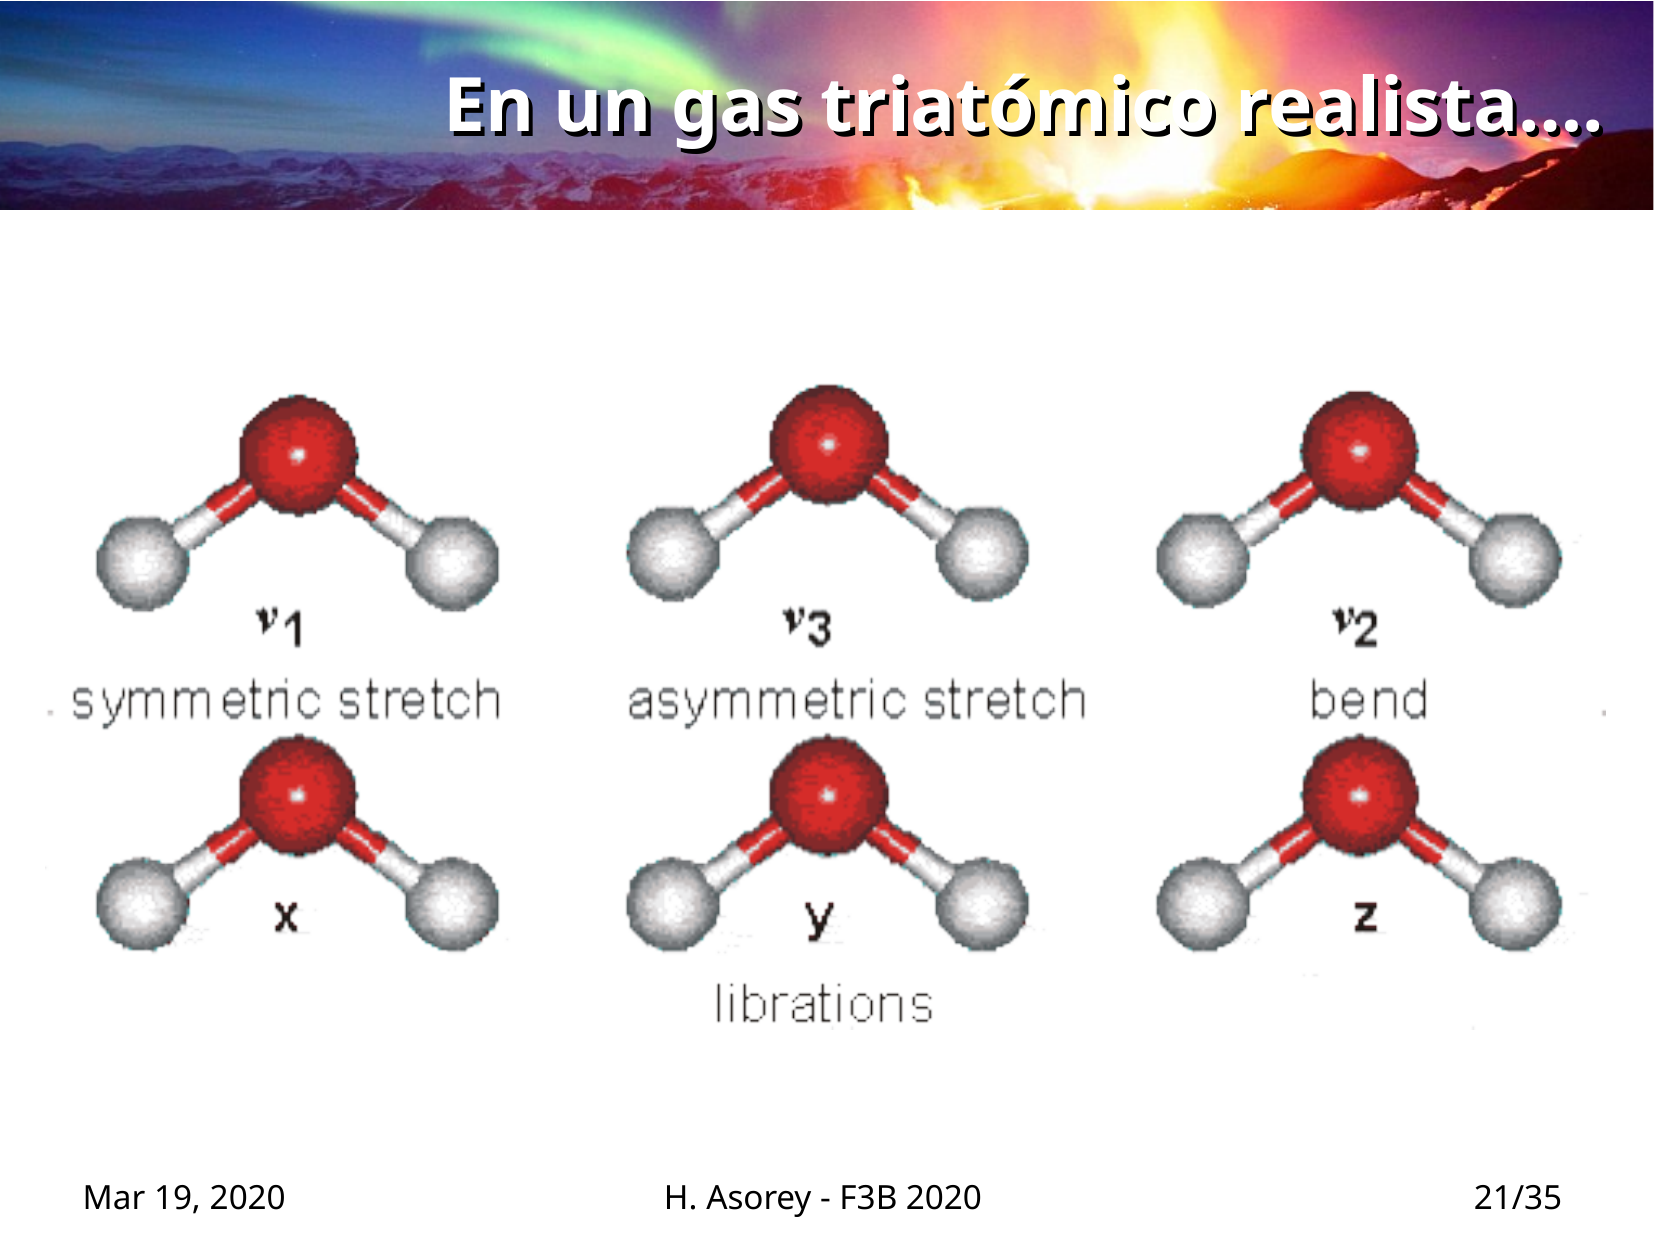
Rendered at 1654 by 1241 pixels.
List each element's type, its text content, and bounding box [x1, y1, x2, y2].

title En un gas triatómico realista…. [45, 15, 1606, 191]
picture [0, 1, 1654, 210]
picture [45, 379, 1606, 1030]
